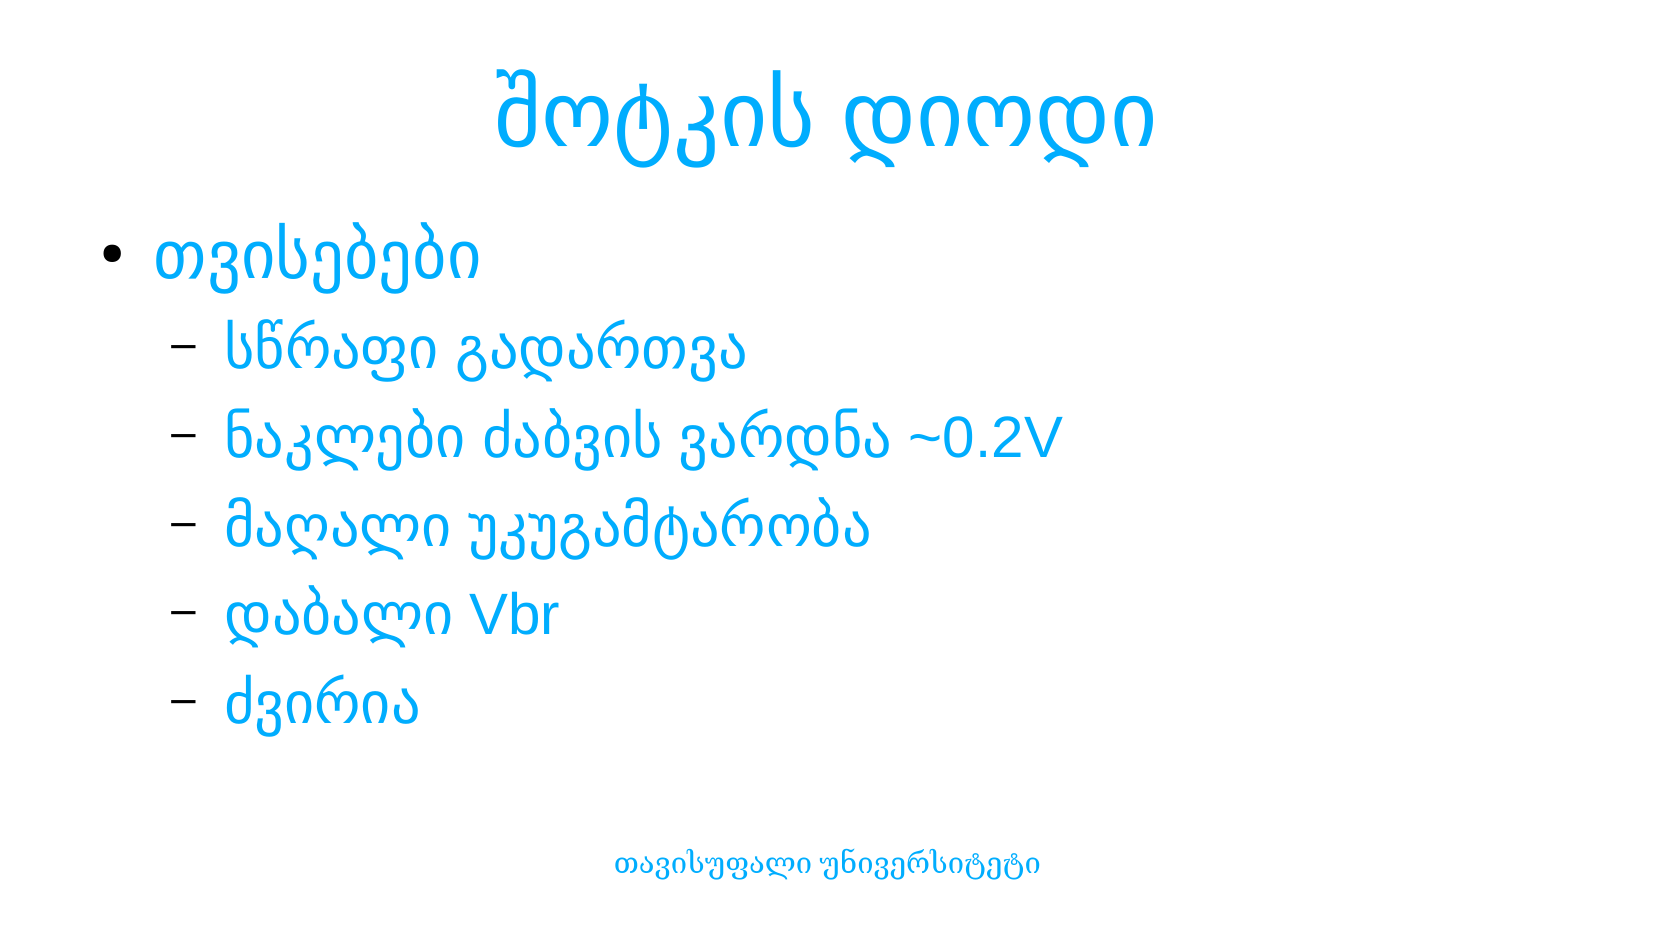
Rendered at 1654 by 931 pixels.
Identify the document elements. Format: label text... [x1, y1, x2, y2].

title შოტკის დიოდი [82, 37, 1571, 193]
list თვისებები სწრაფი გადართვა ნაკლები ძაბვის ვარდნა ~0.2V მაღალი უკუგამტარობა დაბალი Vbr ძვირია [82, 217, 1571, 758]
